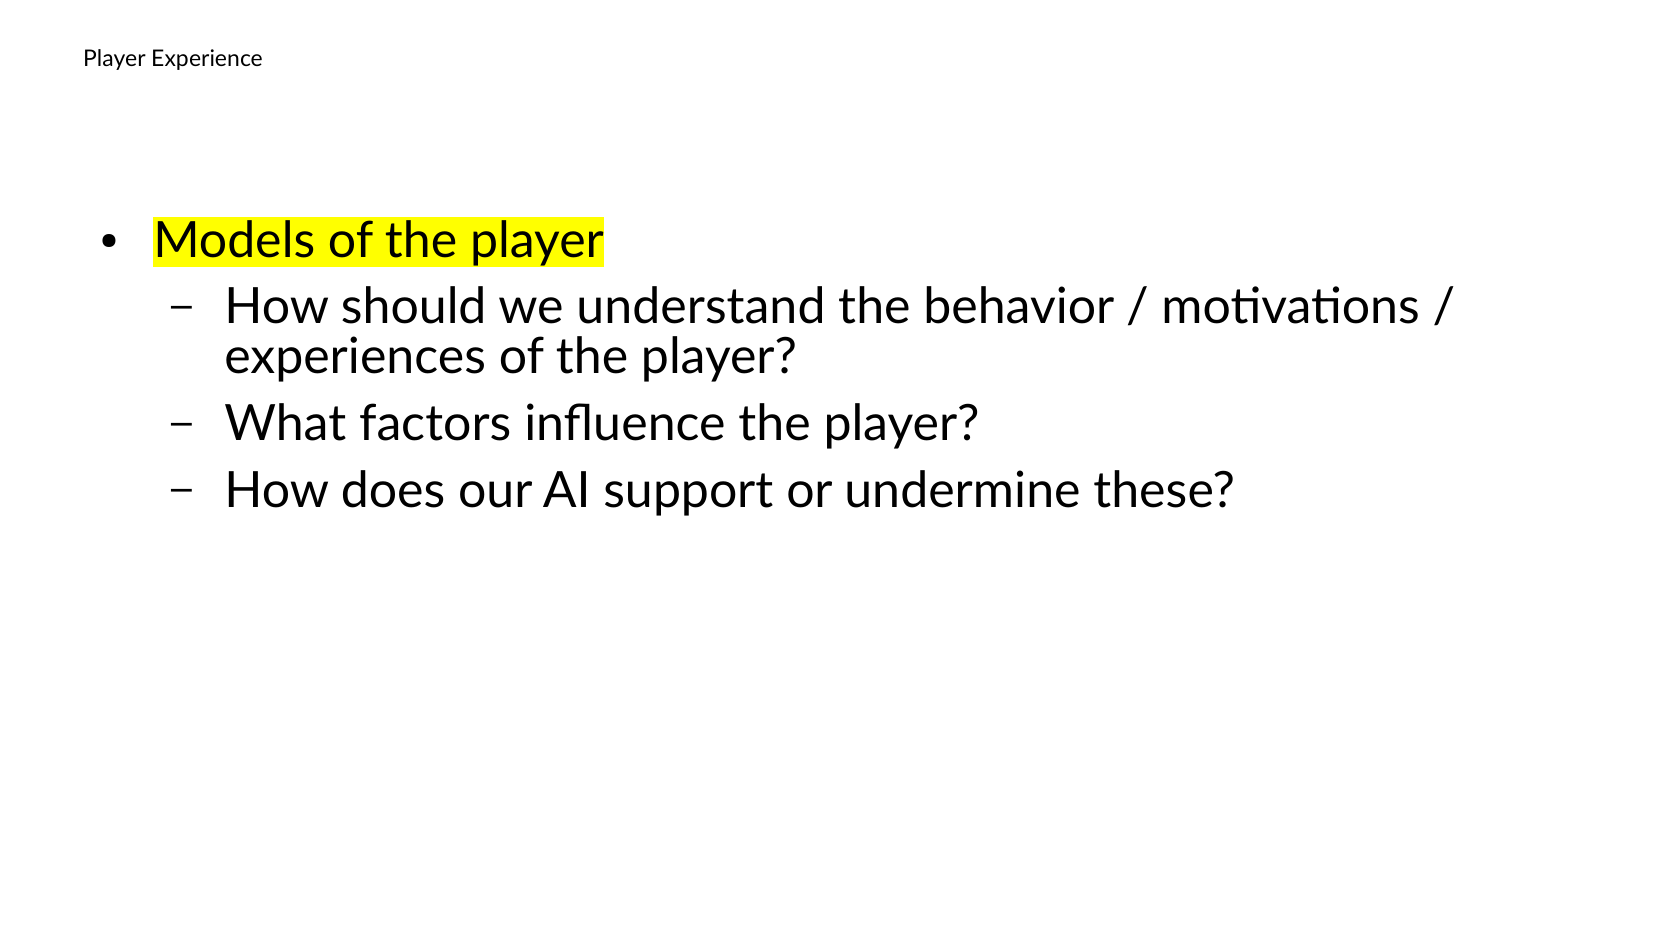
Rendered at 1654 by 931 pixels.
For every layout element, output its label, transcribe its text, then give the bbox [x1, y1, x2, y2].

title Player Experience [83, 0, 1571, 119]
list Models of the player How should we understand the behavior / motivations / experiences of the player? What factors influence the player? How does our AI support or undermine these? [82, 217, 1571, 839]
